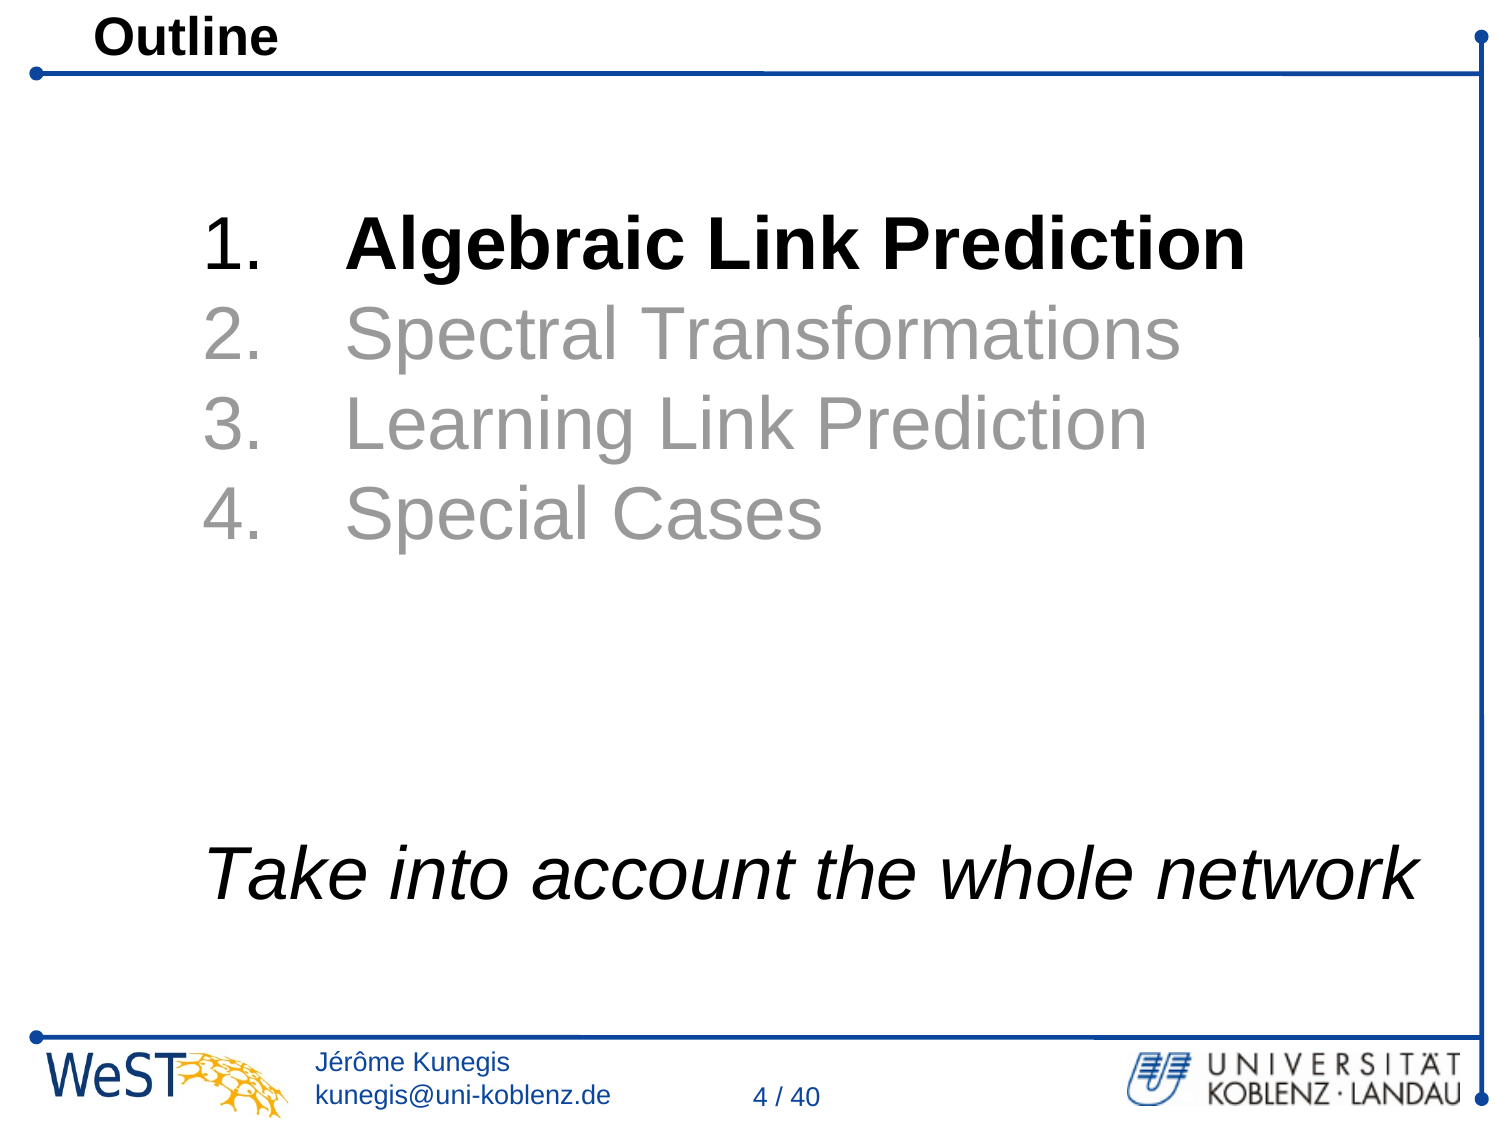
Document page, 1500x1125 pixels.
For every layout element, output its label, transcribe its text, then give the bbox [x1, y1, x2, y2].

text_box 1. Algebraic Link Prediction 2. Spectral Transformations 3. Learning Link Prediction 4. Special Cases Take into account the whole network [187, 187, 1208, 538]
picture [41, 1046, 302, 1118]
text_box Outline [78, 0, 296, 74]
picture [1127, 1052, 1460, 1106]
